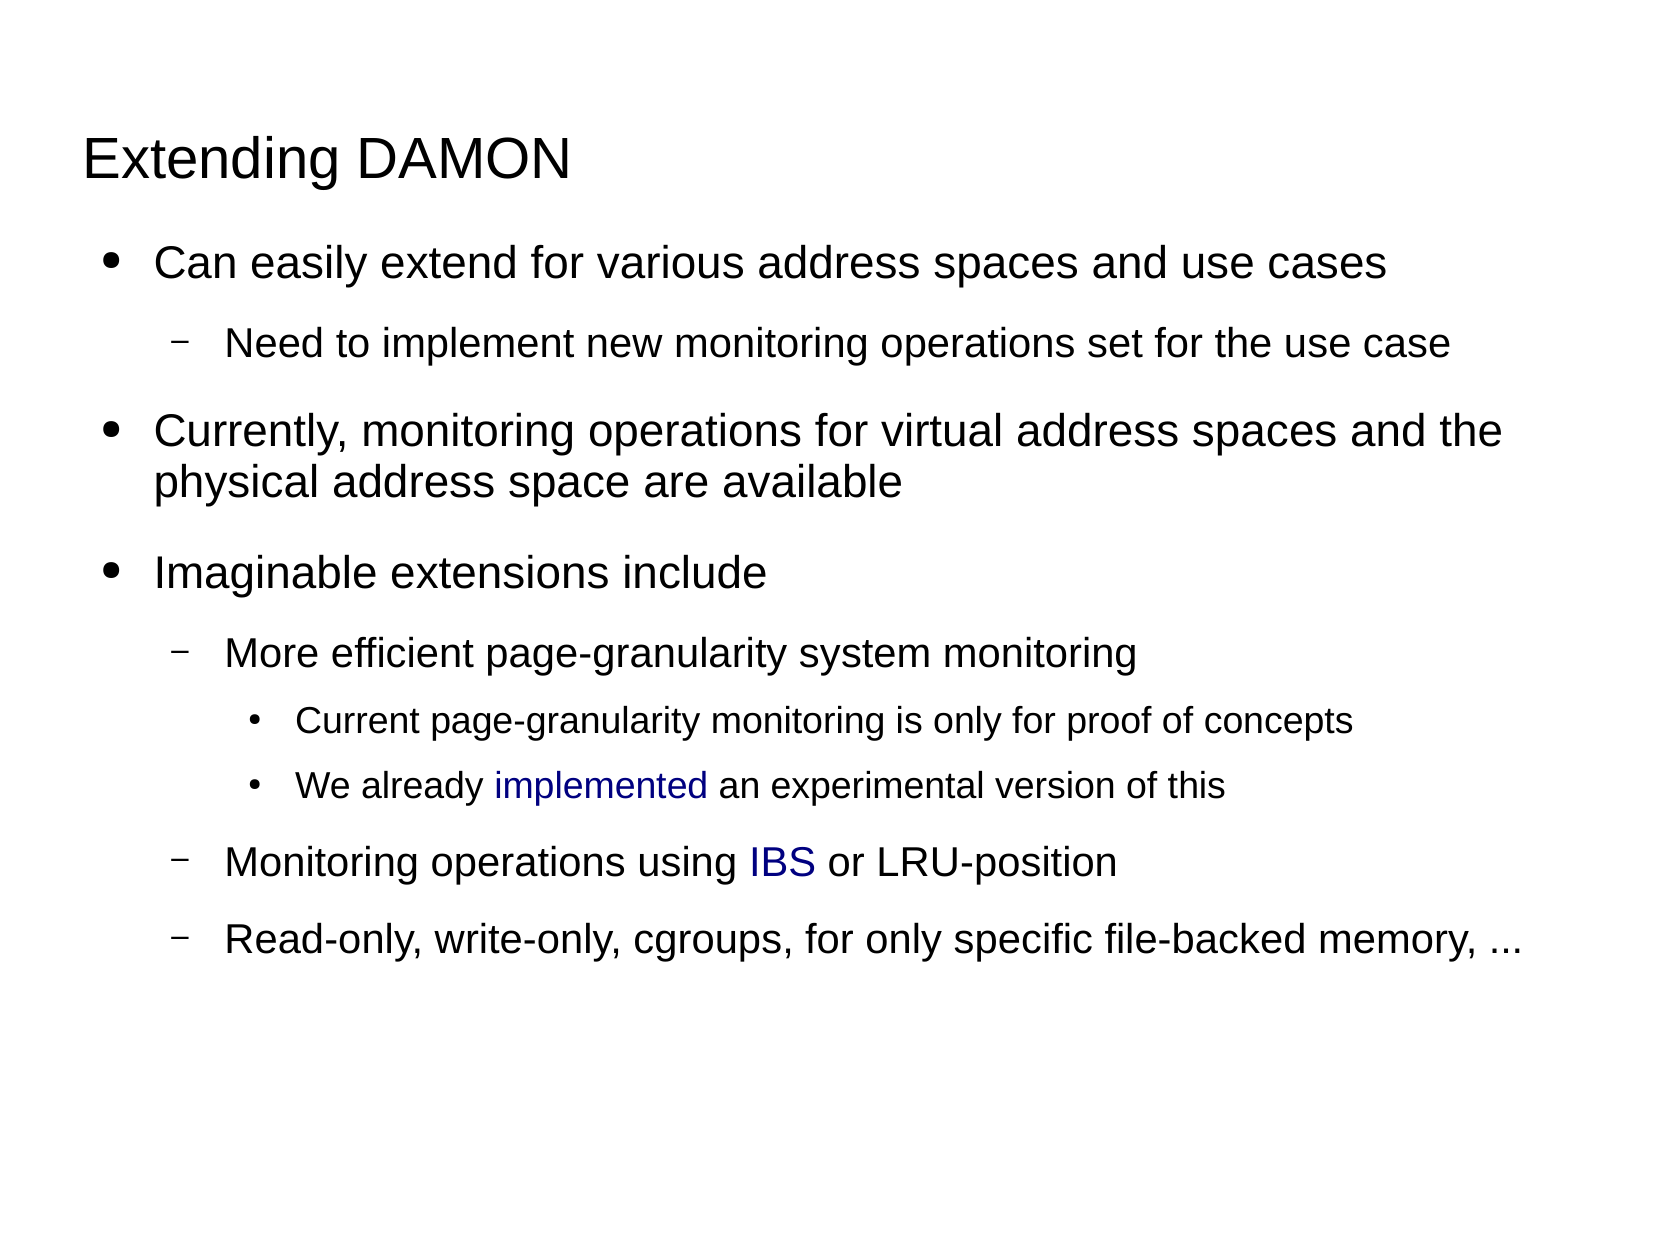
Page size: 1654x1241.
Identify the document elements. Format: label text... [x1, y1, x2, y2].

list Can easily extend for various address spaces and use cases Need to implement new monitoring operations set for the use case Currently, monitoring operations for virtual address spaces and the physical address space are available Imaginable extensions include More efficient page-granularity system monitoring Current page-granularity monitoring is only for proof of concepts We already implemented an experimental version of this Monitoring operations using IBS or LRU-position Read-only, write-only, cgroups, for only specific file-backed memory, ... [82, 236, 1571, 1111]
title Extending DAMON [82, 108, 1571, 210]
